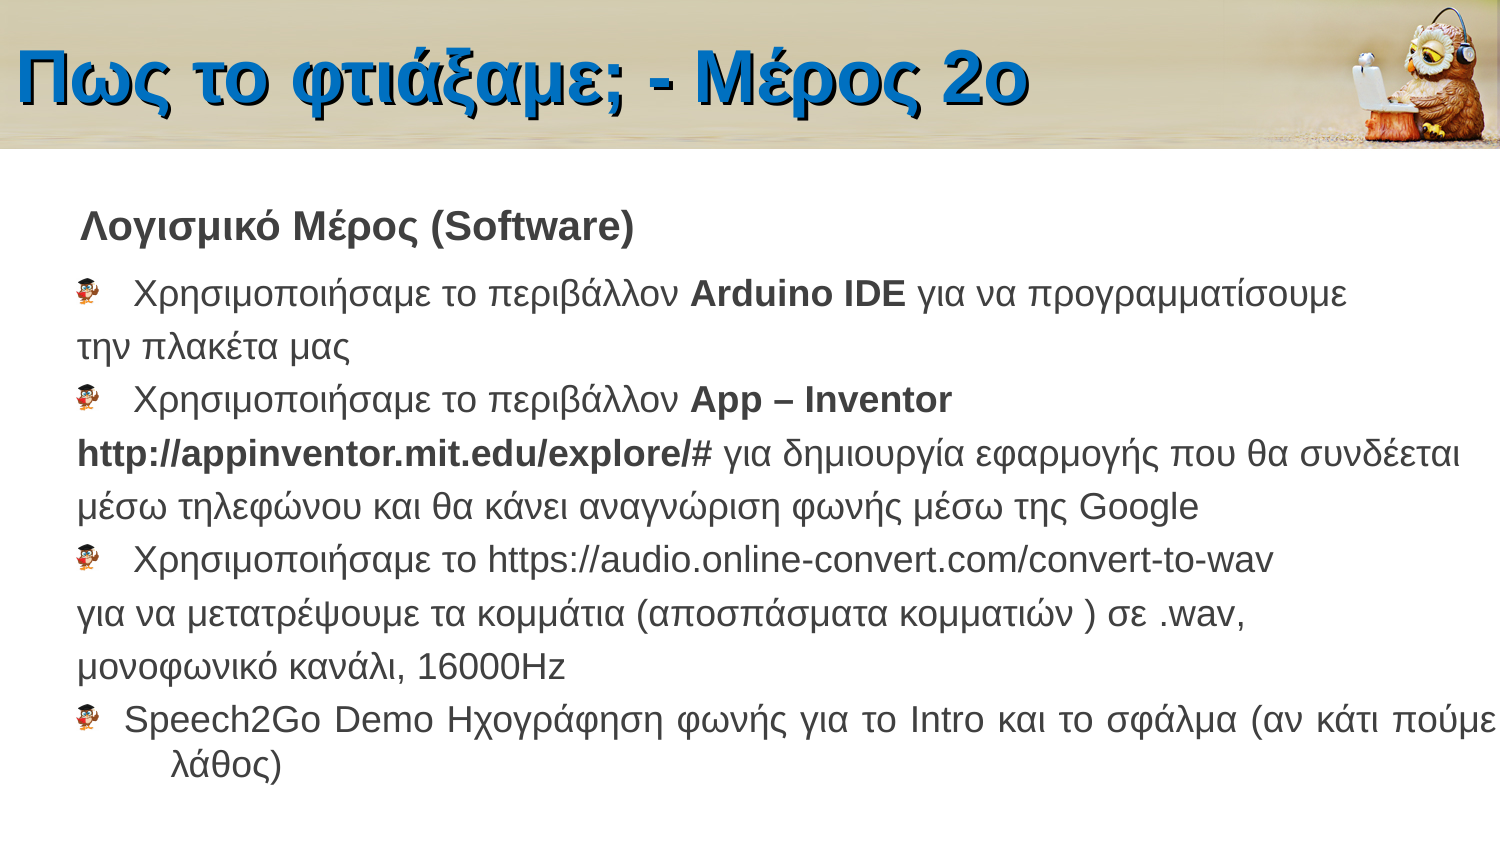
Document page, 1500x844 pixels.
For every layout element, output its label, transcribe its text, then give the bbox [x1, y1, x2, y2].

list Λογισμικό Μέρος (Software) [64, 185, 1459, 261]
title Πως το φτιάξαμε; - Μέρος 2ο [0, 0, 1500, 146]
list Χρησιμοποιήσαμε το περιβάλλον Arduino IDE για να προγραμματίσουμε την πλακέτα μας Χρησιμοποιήσαμε το περιβάλλον App – Inventor http://appinventor.mit.edu/explore/# για δημιουργία εφαρμογής που θα συνδέεται μέσω τηλεφώνου και θα κάνει αναγνώριση φωνής μέσω της Google Χρησιμοποιήσαμε το https://audio.online-convert.com/convert-to-wav για να μετατρέψουμε τα κομμάτια (αποσπάσματα κομματιών ) σε .wav, μονοφωνικό κανάλι, 16000Hz Speech2Go Demo Ηχογράφηση φωνής για το Intro και το σφάλμα (αν κάτι πούμε λάθος) [11, 261, 1500, 844]
